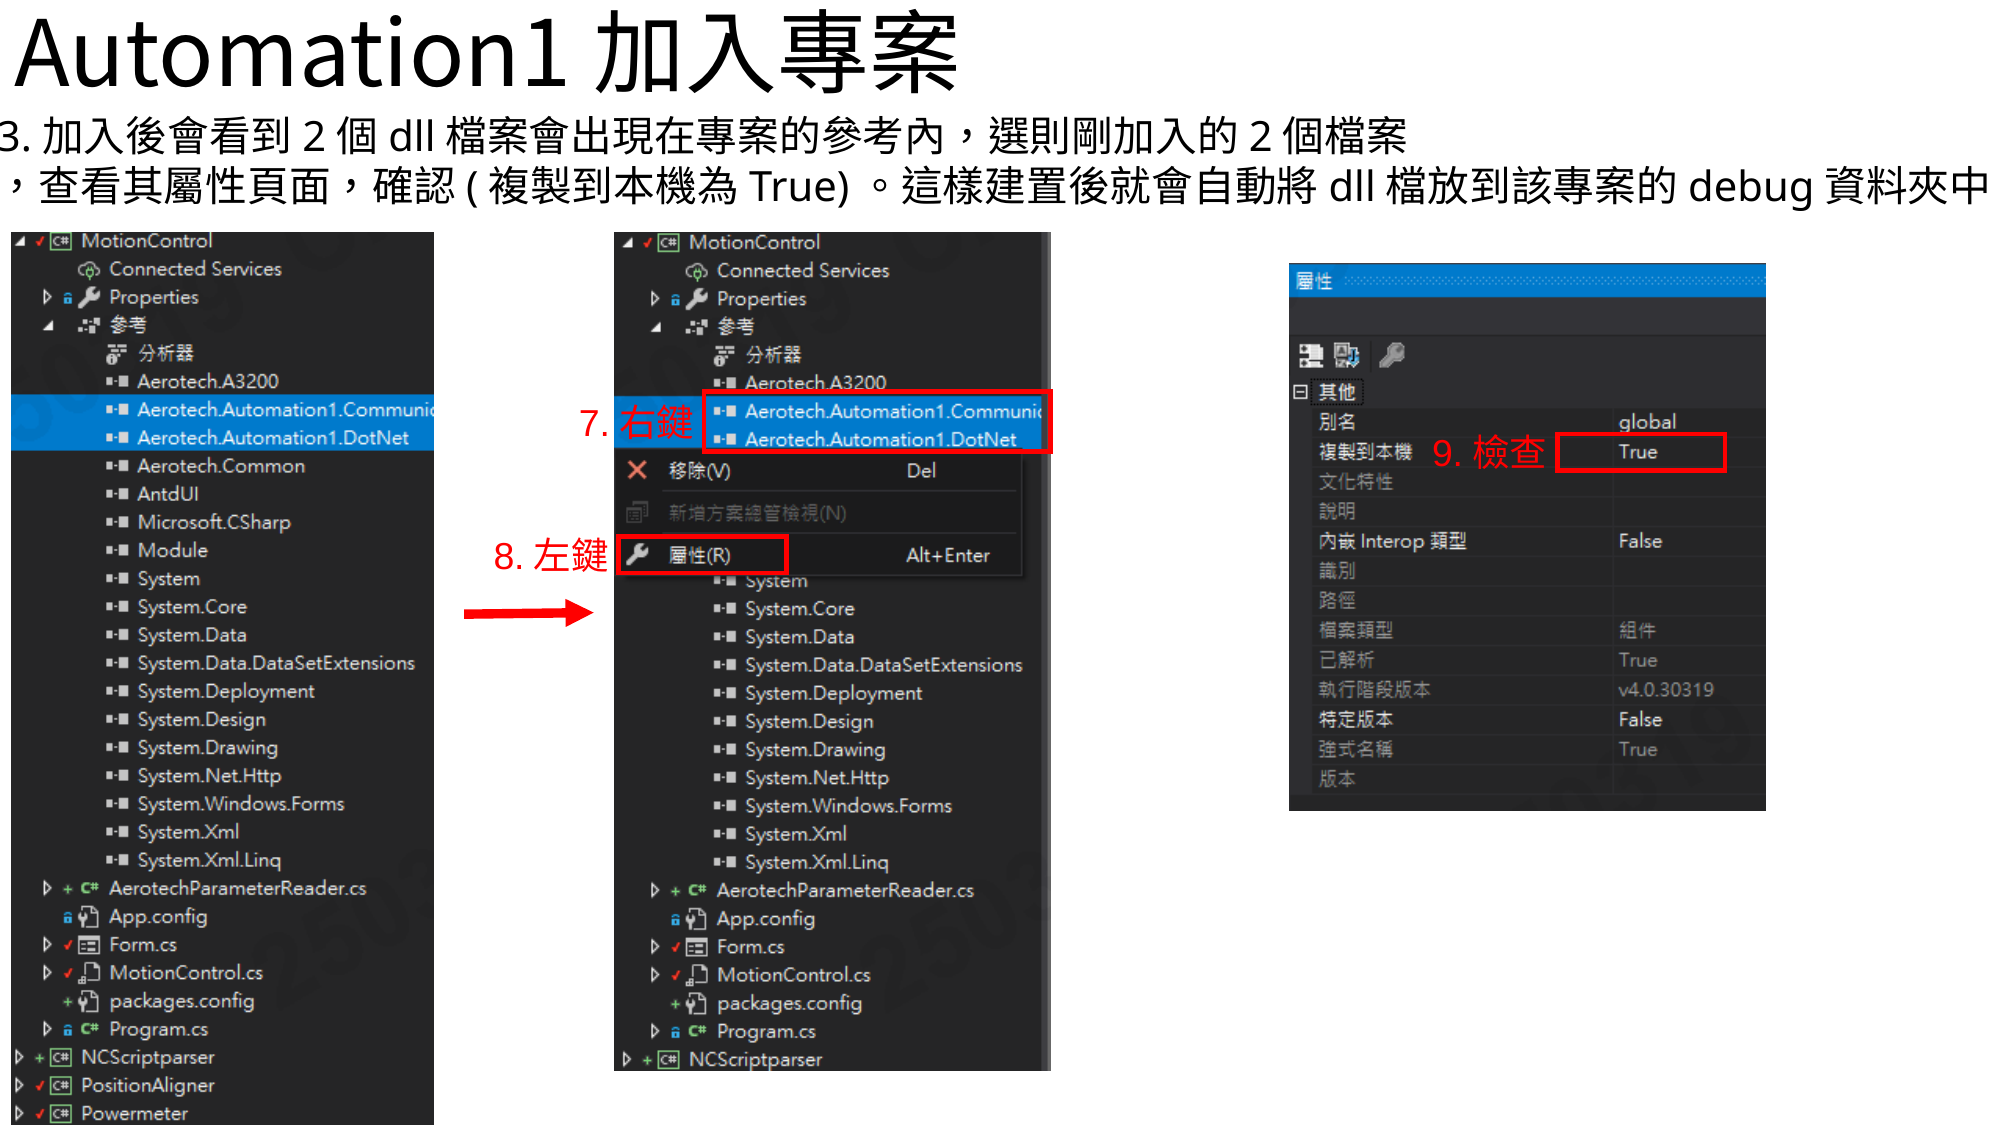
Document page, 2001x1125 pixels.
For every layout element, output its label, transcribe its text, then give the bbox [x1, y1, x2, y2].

picture [11, 232, 434, 1125]
text_box 9.檢查 [1417, 421, 1563, 482]
text_box 3.加入後會看到2個dll檔案會出現在專案的參考內，選則剛加入的2個檔案 ，查看其屬性頁面，確認(複製到本機為True)。這樣建置後就會自動將dll檔放到該專案的debug資料夾中 [0, 102, 2000, 217]
picture [709, 394, 1048, 449]
picture [1289, 263, 1766, 811]
title Automation1加入專案 [0, 0, 1725, 102]
picture [614, 452, 1051, 1071]
text_box 8.左鍵 [478, 524, 624, 585]
text_box 7.右鍵 [564, 391, 709, 452]
picture [614, 232, 1051, 391]
picture [624, 539, 784, 571]
